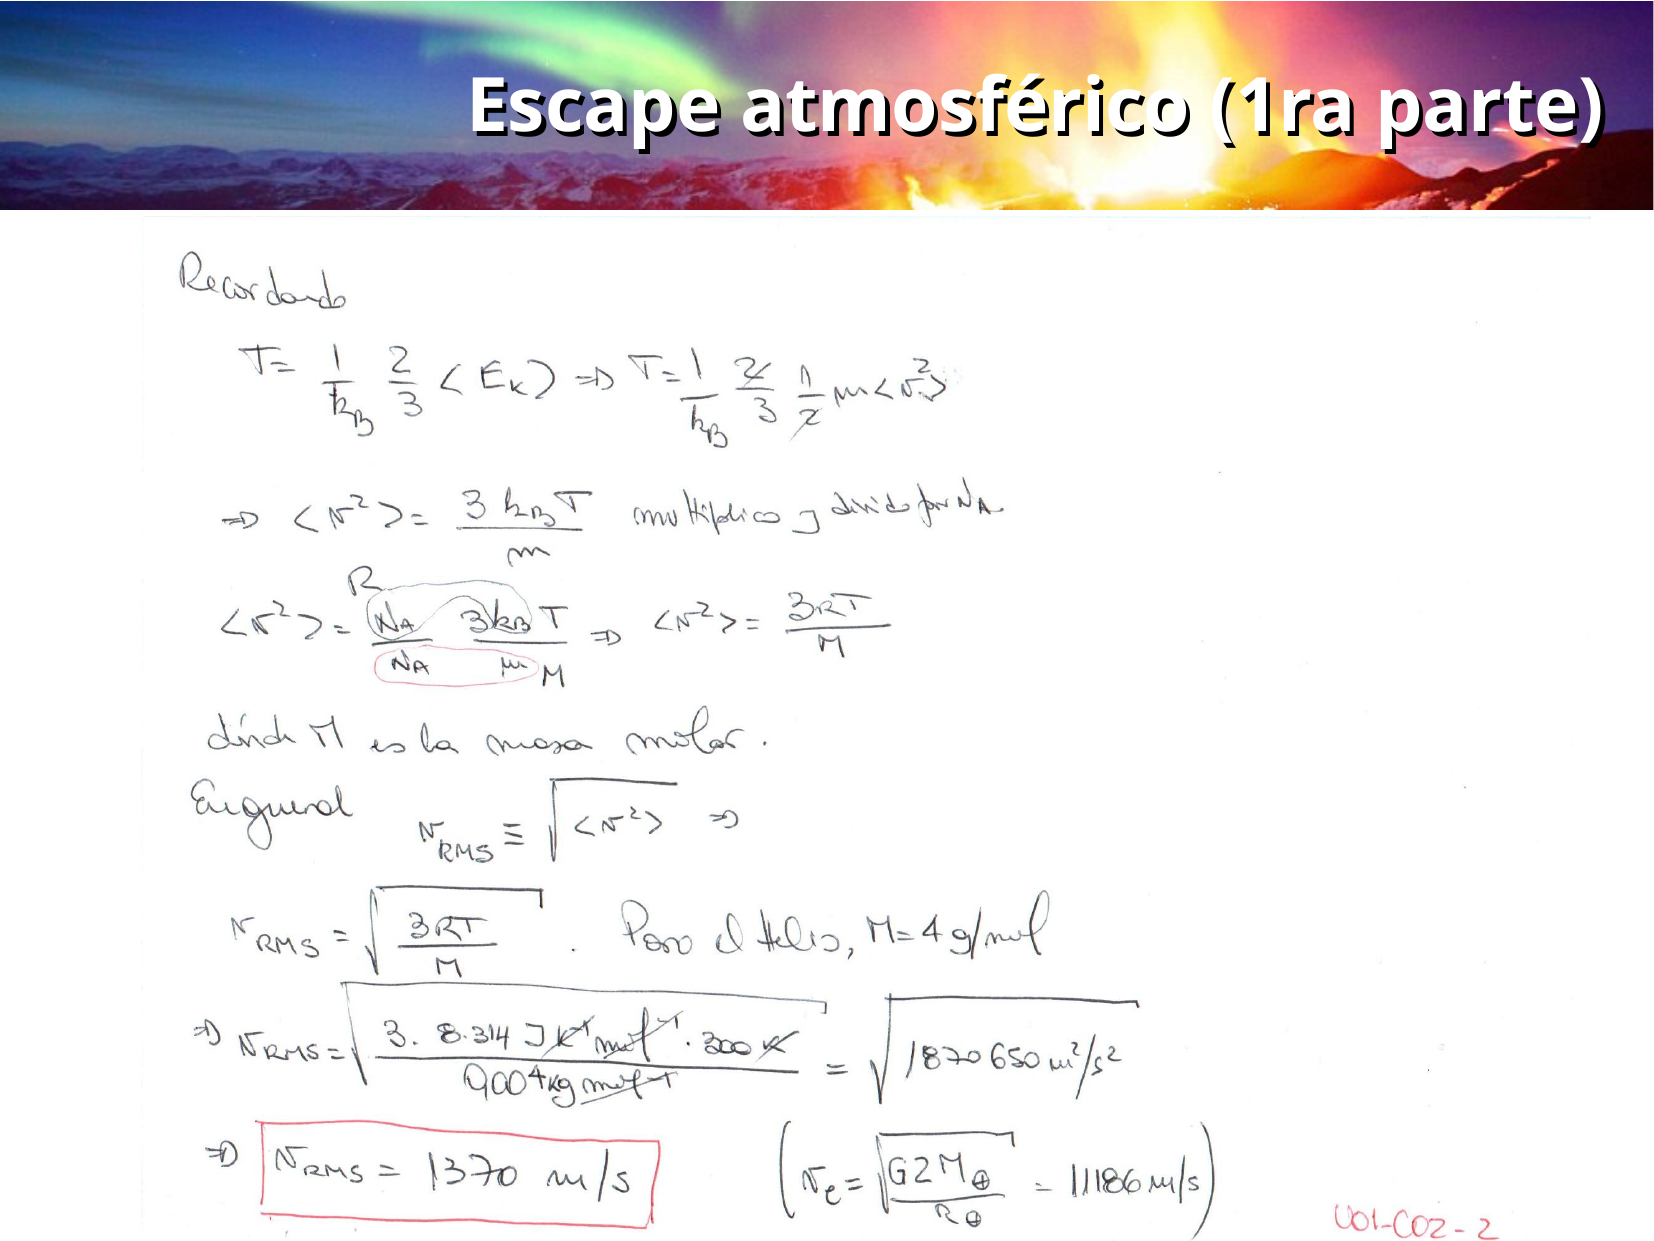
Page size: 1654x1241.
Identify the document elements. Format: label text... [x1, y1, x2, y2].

picture [0, 1, 1654, 210]
title Escape atmosférico (1ra parte) [45, 15, 1606, 191]
picture [135, 216, 1591, 1241]
